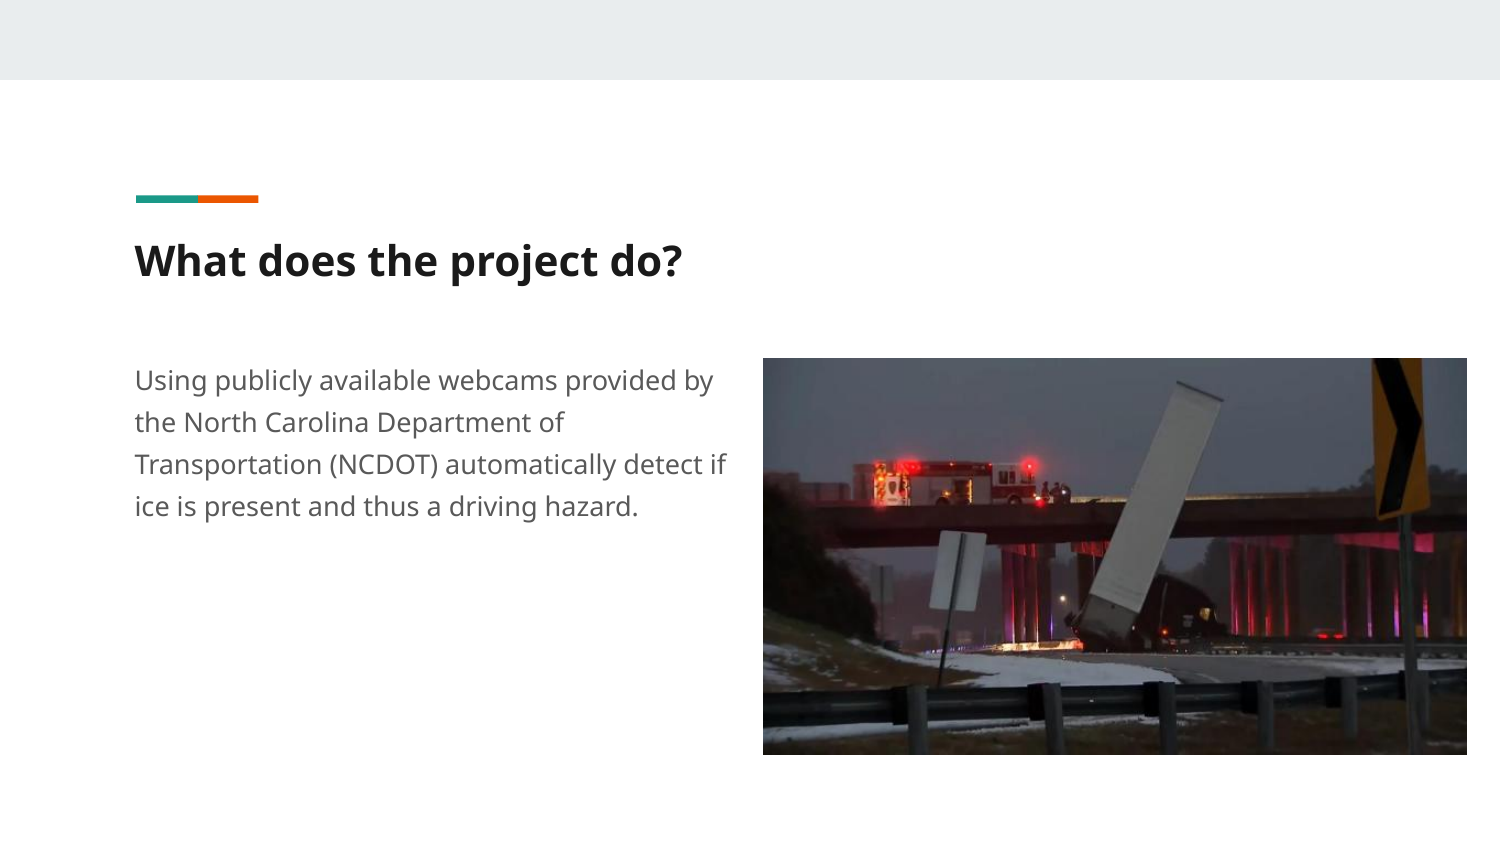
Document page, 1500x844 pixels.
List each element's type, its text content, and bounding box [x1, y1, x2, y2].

picture [763, 358, 1467, 755]
list Using publicly available webcams provided by the North Carolina Department of Transportation (NCDOT) automatically detect if ice is present and thus a driving hazard. [119, 341, 764, 712]
title What does the project do? [119, 216, 1381, 305]
